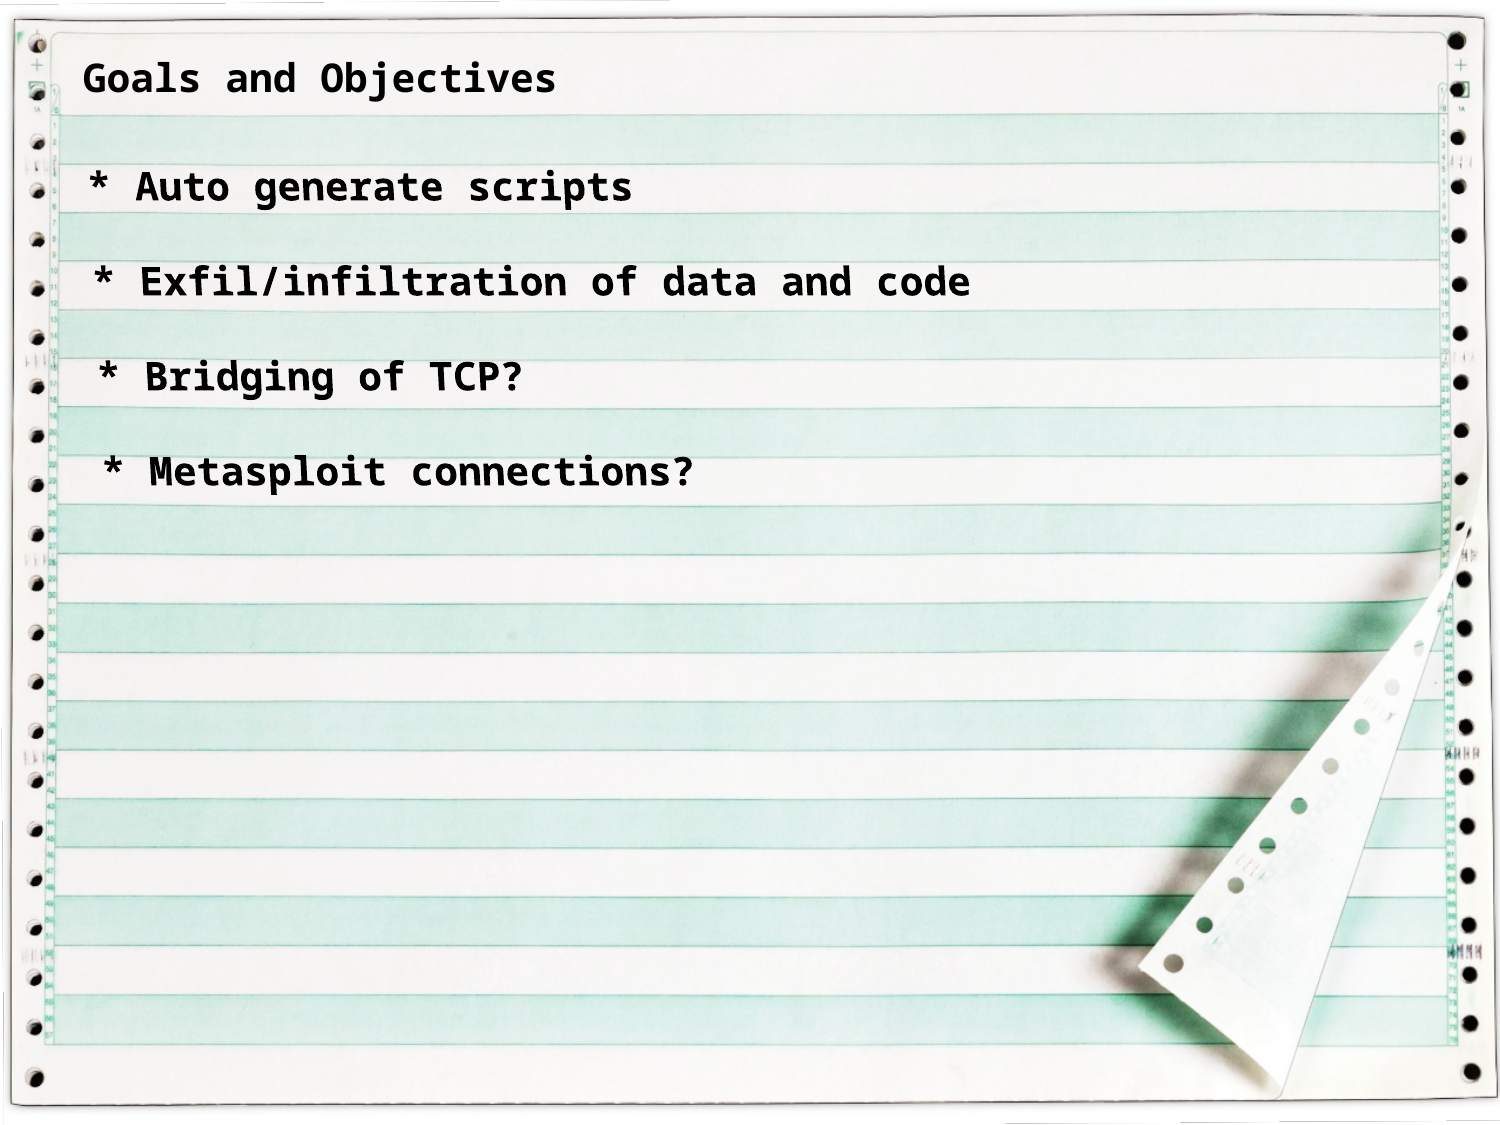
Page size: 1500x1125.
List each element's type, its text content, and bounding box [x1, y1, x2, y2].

picture [0, 0, 1500, 1125]
text_box Goals and Objectives [68, 45, 1436, 109]
text_box * Auto generate scripts * Exfil/infiltration of data and code * Bridging of TCP? * Metasploit connections? [70, 153, 1456, 501]
